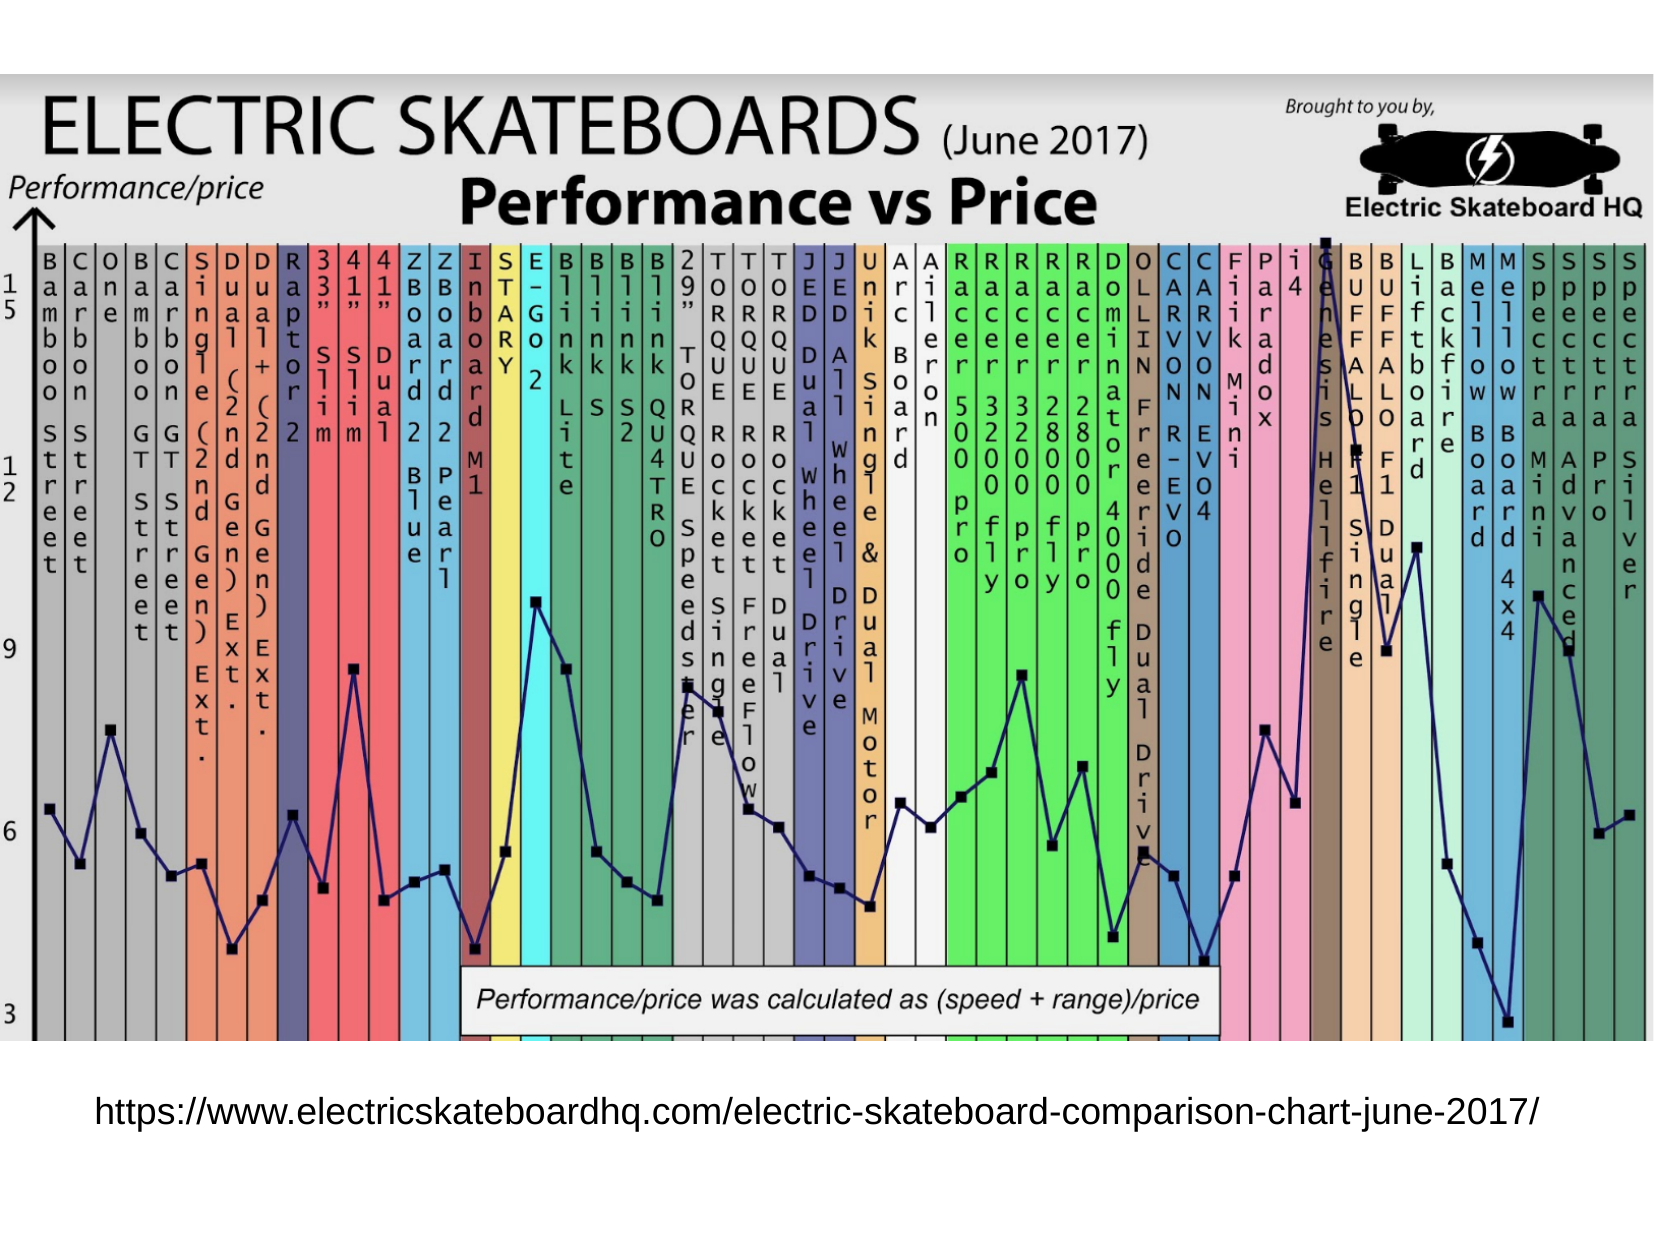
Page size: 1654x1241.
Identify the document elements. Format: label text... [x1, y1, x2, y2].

text_box https://www.electricskateboardhq.com/electric-skateboard-comparison-chart-june-2017/ [79, 1083, 1561, 1141]
picture [0, 74, 1654, 1041]
